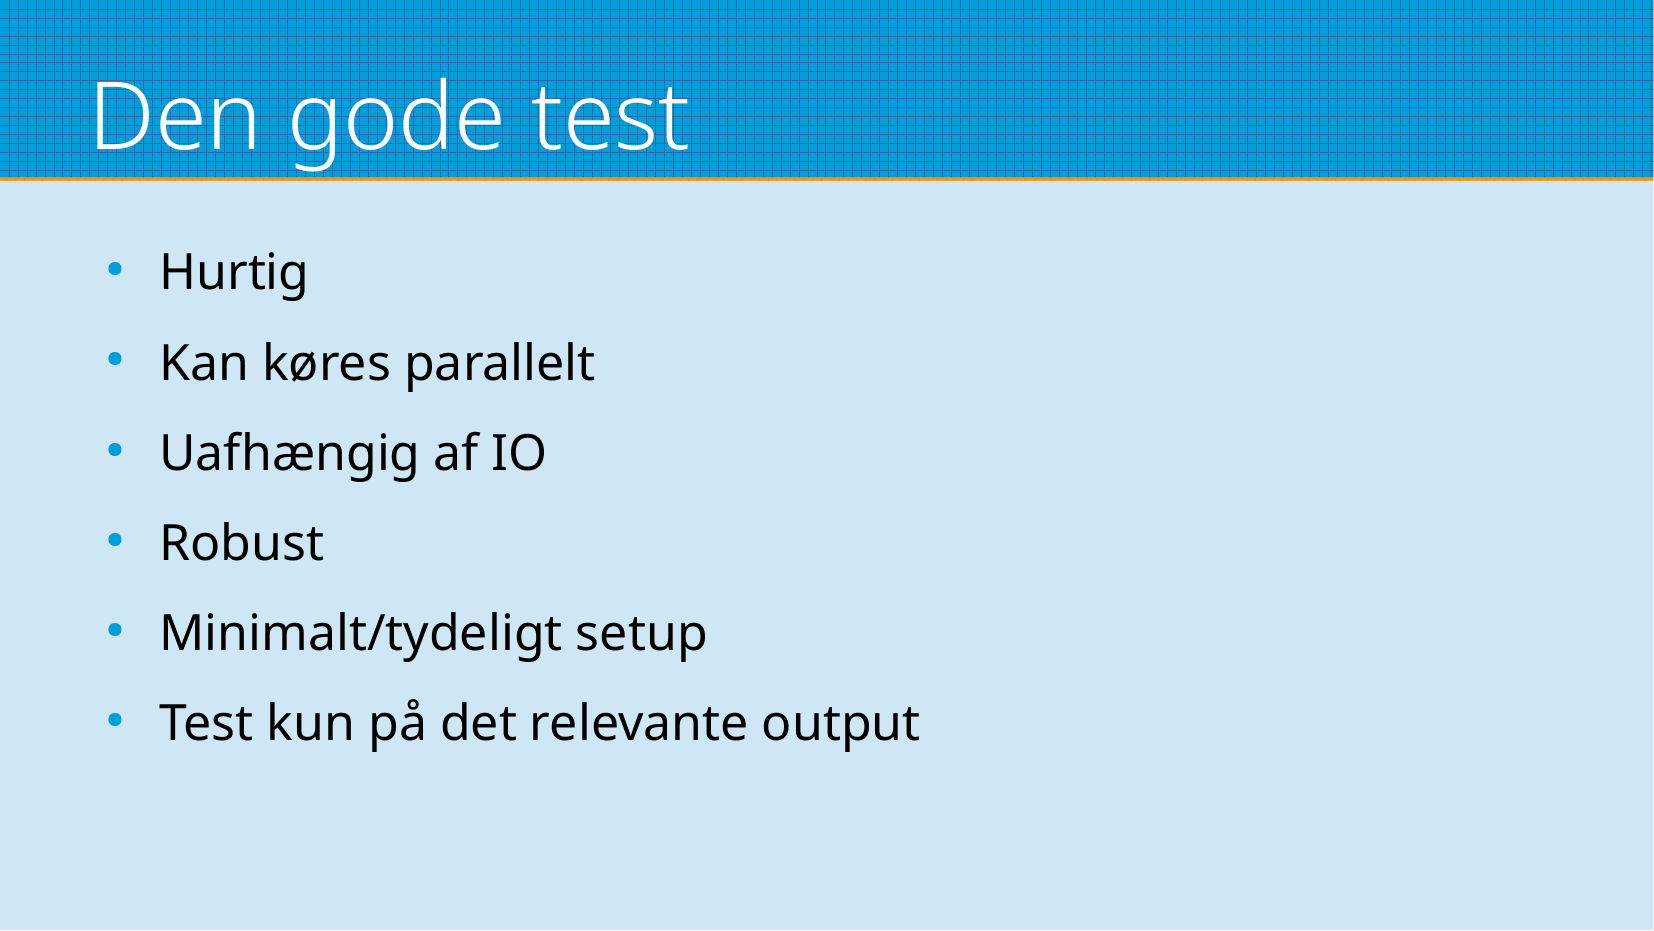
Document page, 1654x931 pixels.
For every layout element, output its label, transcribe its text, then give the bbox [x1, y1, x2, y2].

list Hurtig Kan køres parallelt Uafhængig af IO Robust Minimalt/tydeligt setup Test kun på det relevante output [88, 236, 1565, 813]
title Den gode test [88, 14, 1565, 178]
